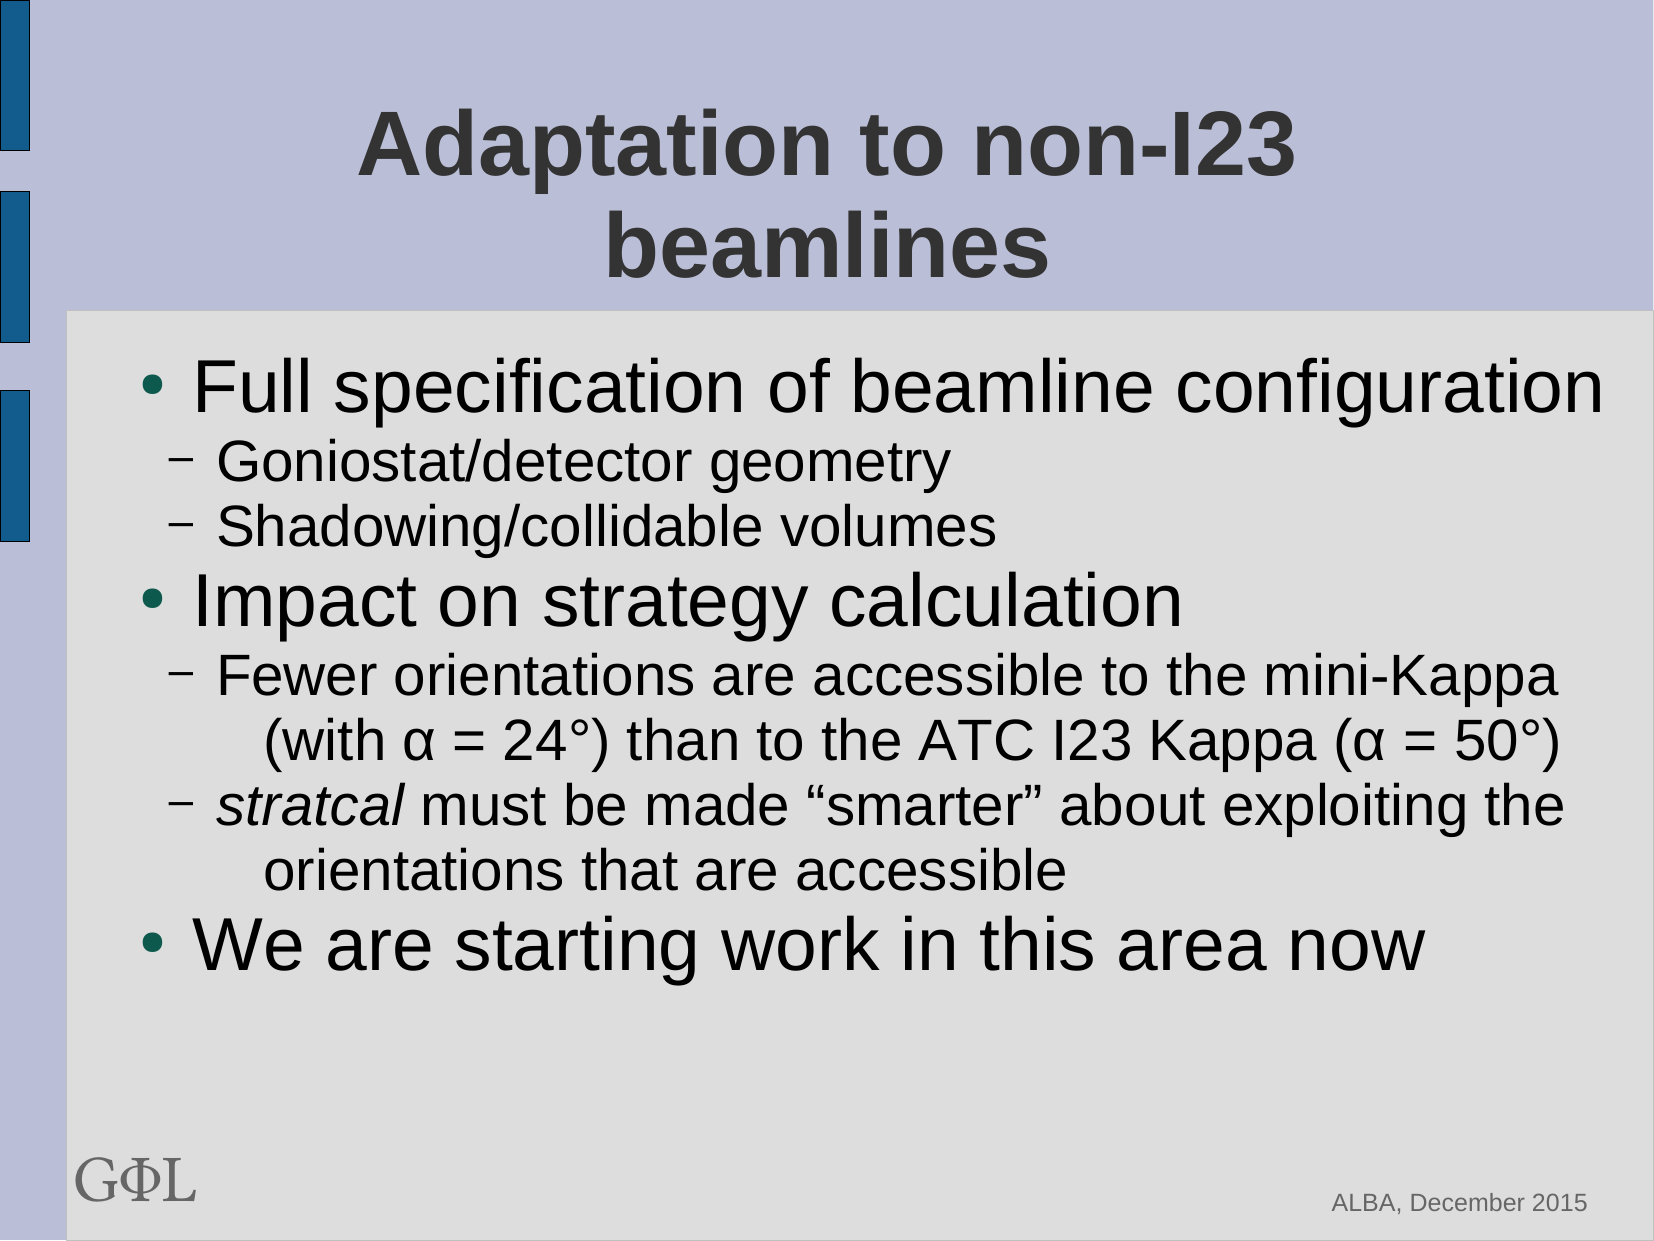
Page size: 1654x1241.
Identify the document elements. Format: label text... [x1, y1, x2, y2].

title Adaptation to non-I23 beamlines [121, 91, 1534, 299]
list Full specification of beamline configuration Goniostat/detector geometry Shadowing/collidable volumes Impact on strategy calculation Fewer orientations are accessible to the mini-Kappa (with α = 24°) than to the ATC I23 Kappa (α = 50°) stratcal must be made “smarter” about exploiting the orientations that are accessible We are starting work in this area now [121, 344, 1617, 1164]
